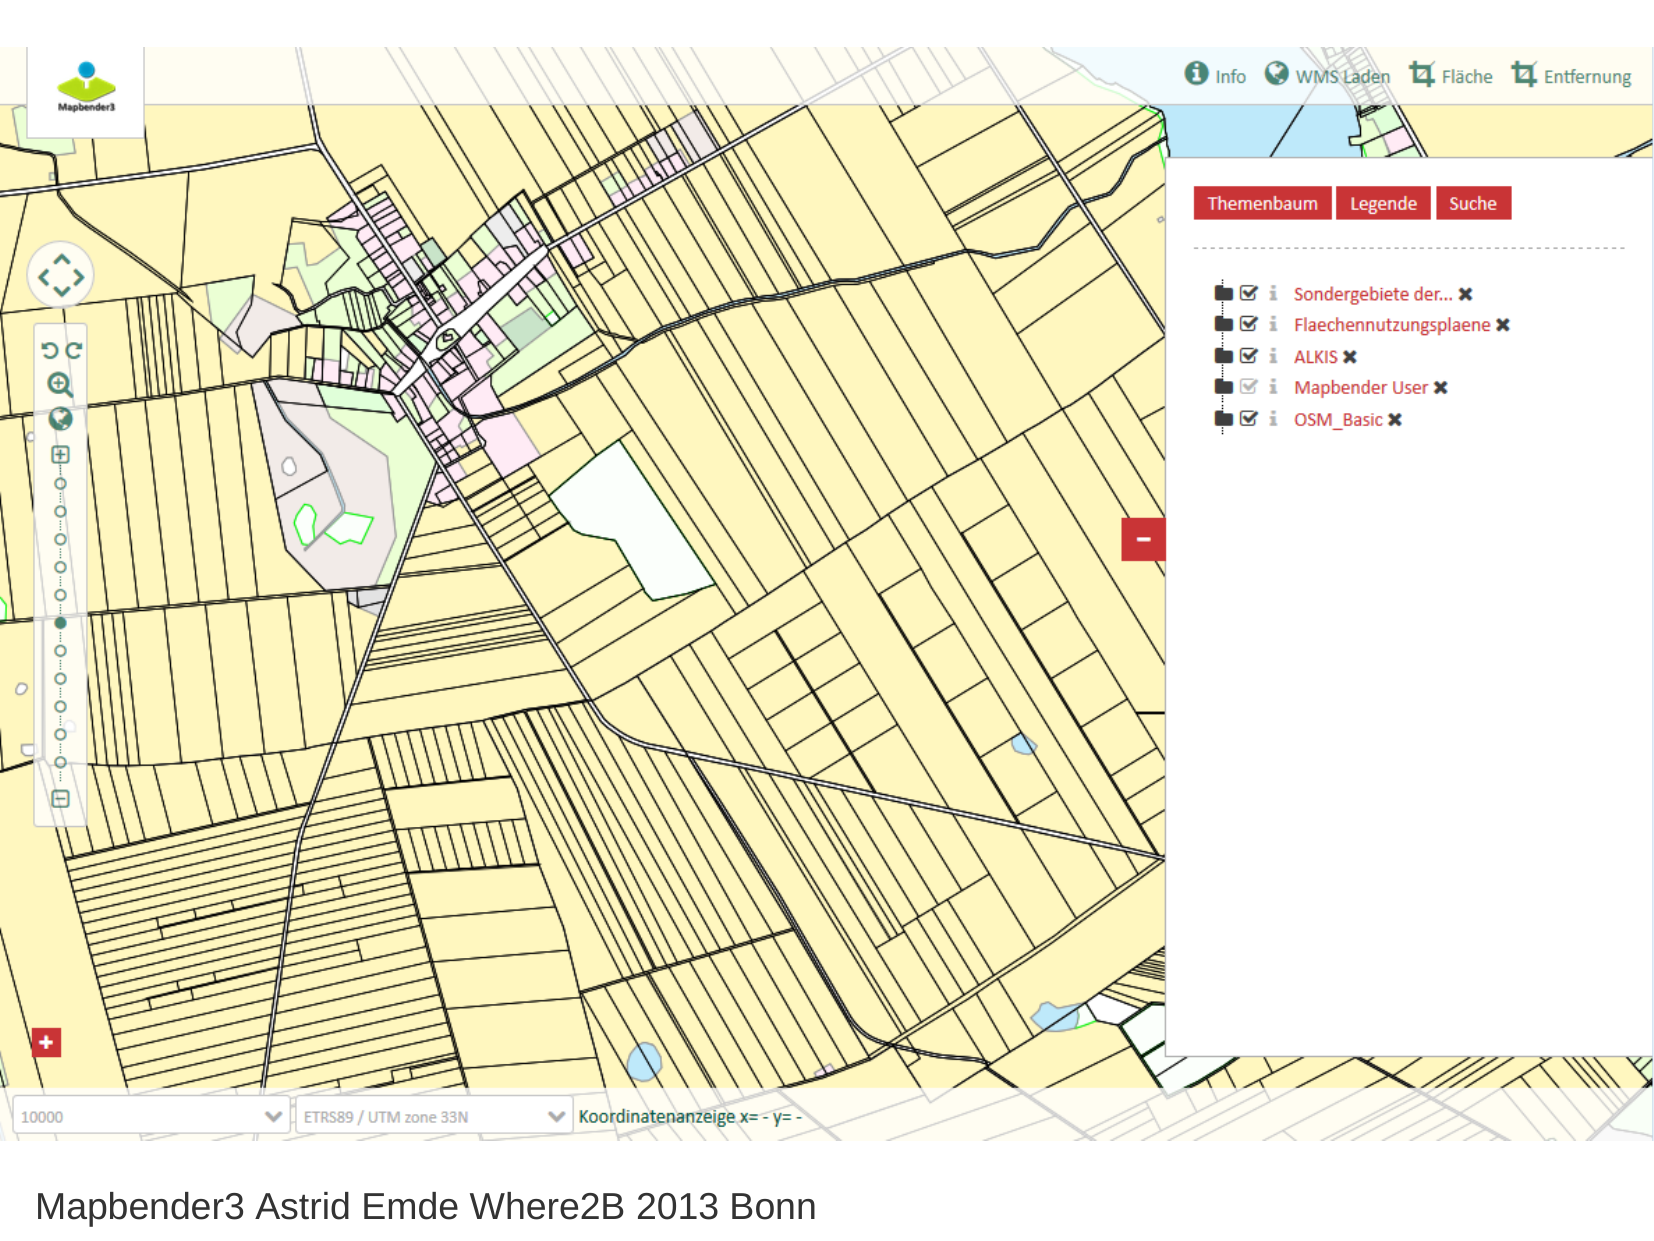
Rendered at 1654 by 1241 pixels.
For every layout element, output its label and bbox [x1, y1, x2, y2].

picture [0, 47, 1654, 1141]
